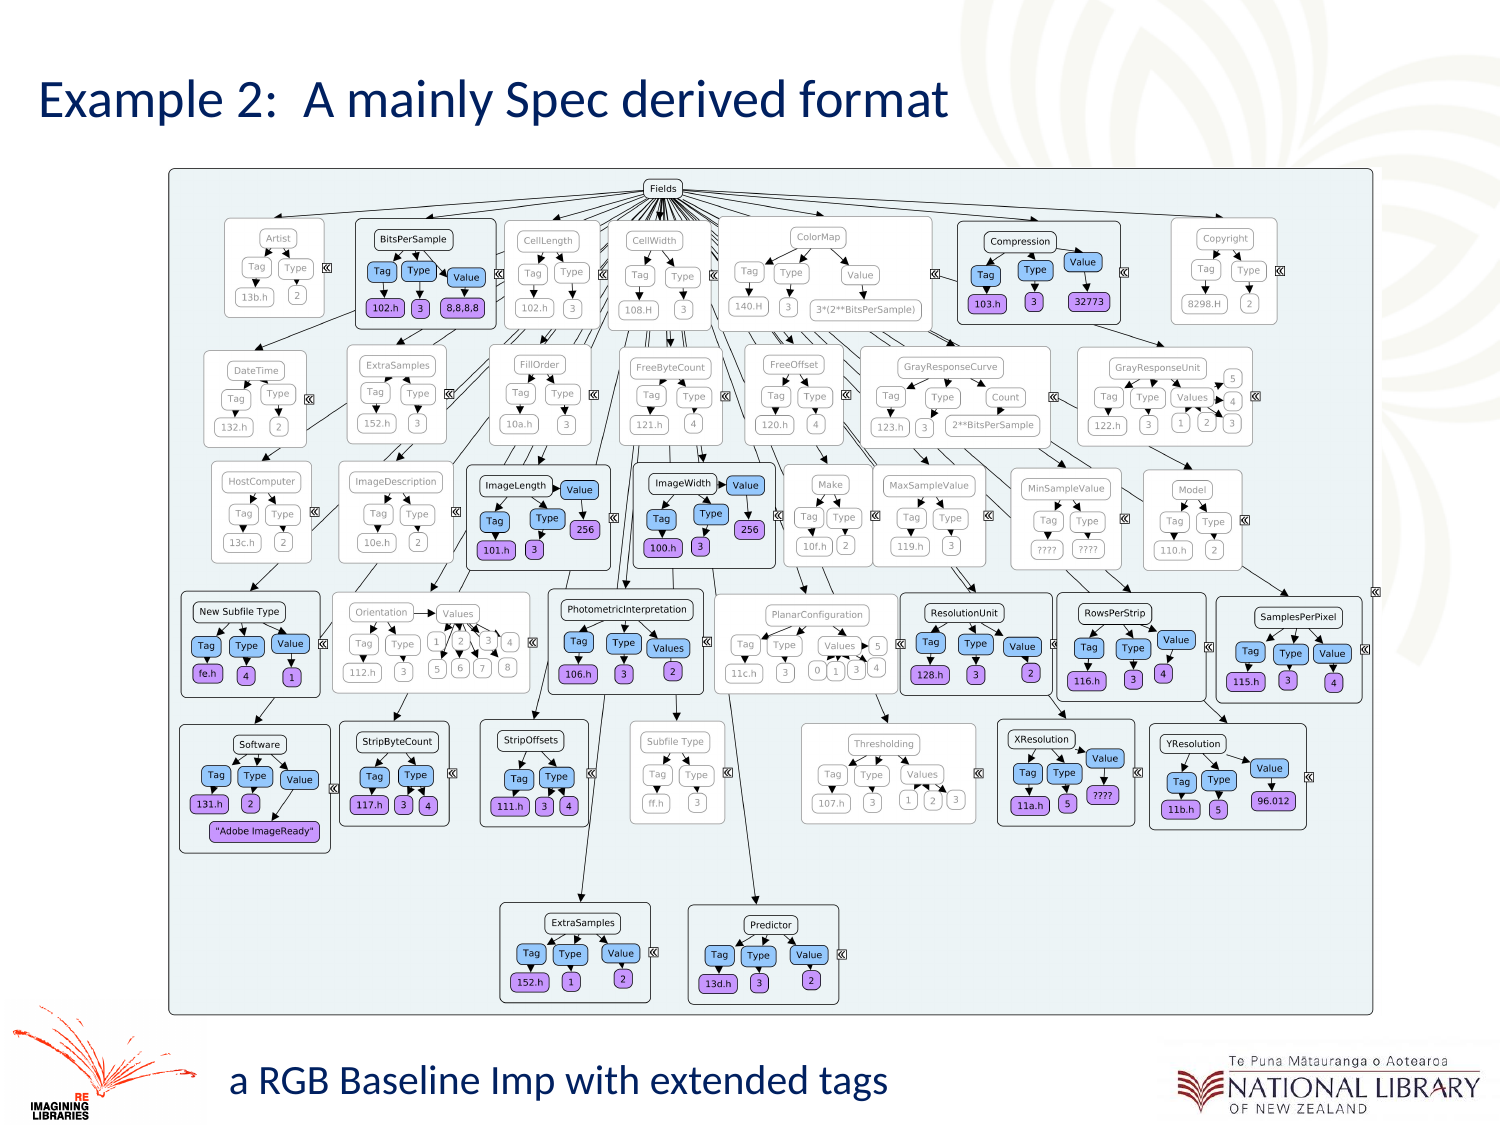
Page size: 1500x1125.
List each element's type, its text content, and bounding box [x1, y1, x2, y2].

list a RGB Baseline Imp with extended tags [157, 1044, 1252, 1125]
picture [0, 0, 1500, 1125]
title Example 2: A mainly Spec derived format [23, 1, 1457, 189]
